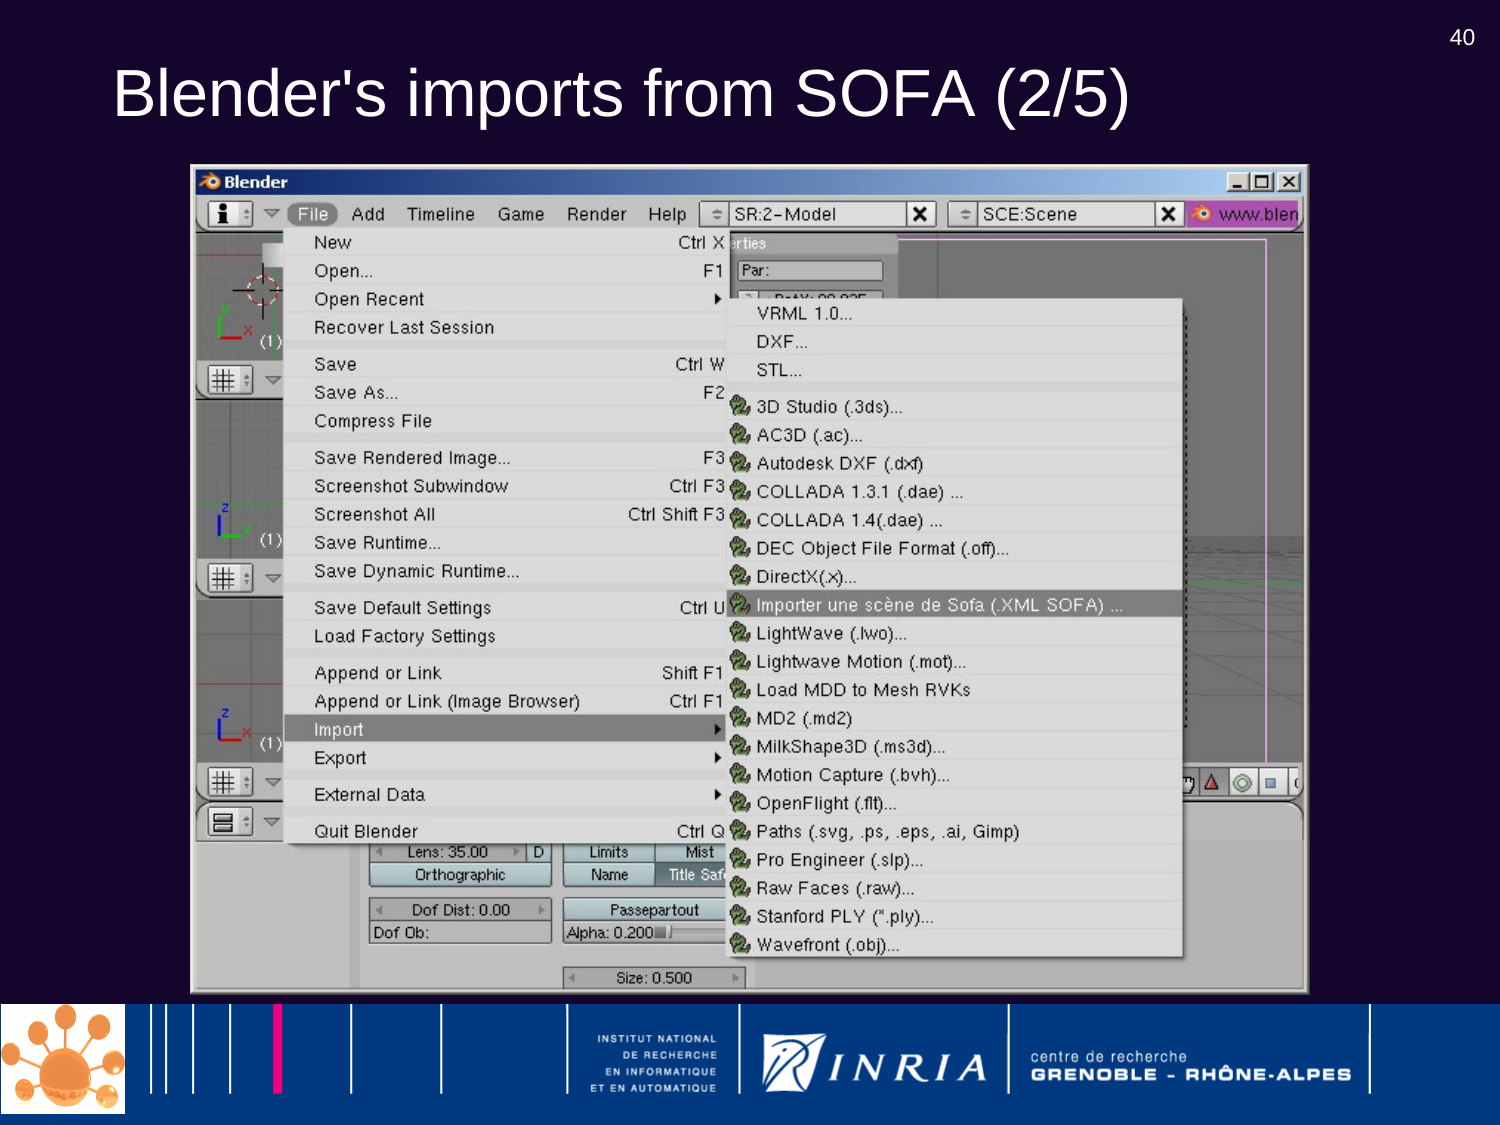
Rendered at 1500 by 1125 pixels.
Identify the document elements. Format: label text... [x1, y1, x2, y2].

picture [0, 1004, 1500, 1125]
title Blender's imports from SOFA (2/5) [112, 0, 1474, 188]
picture [190, 188, 1310, 995]
